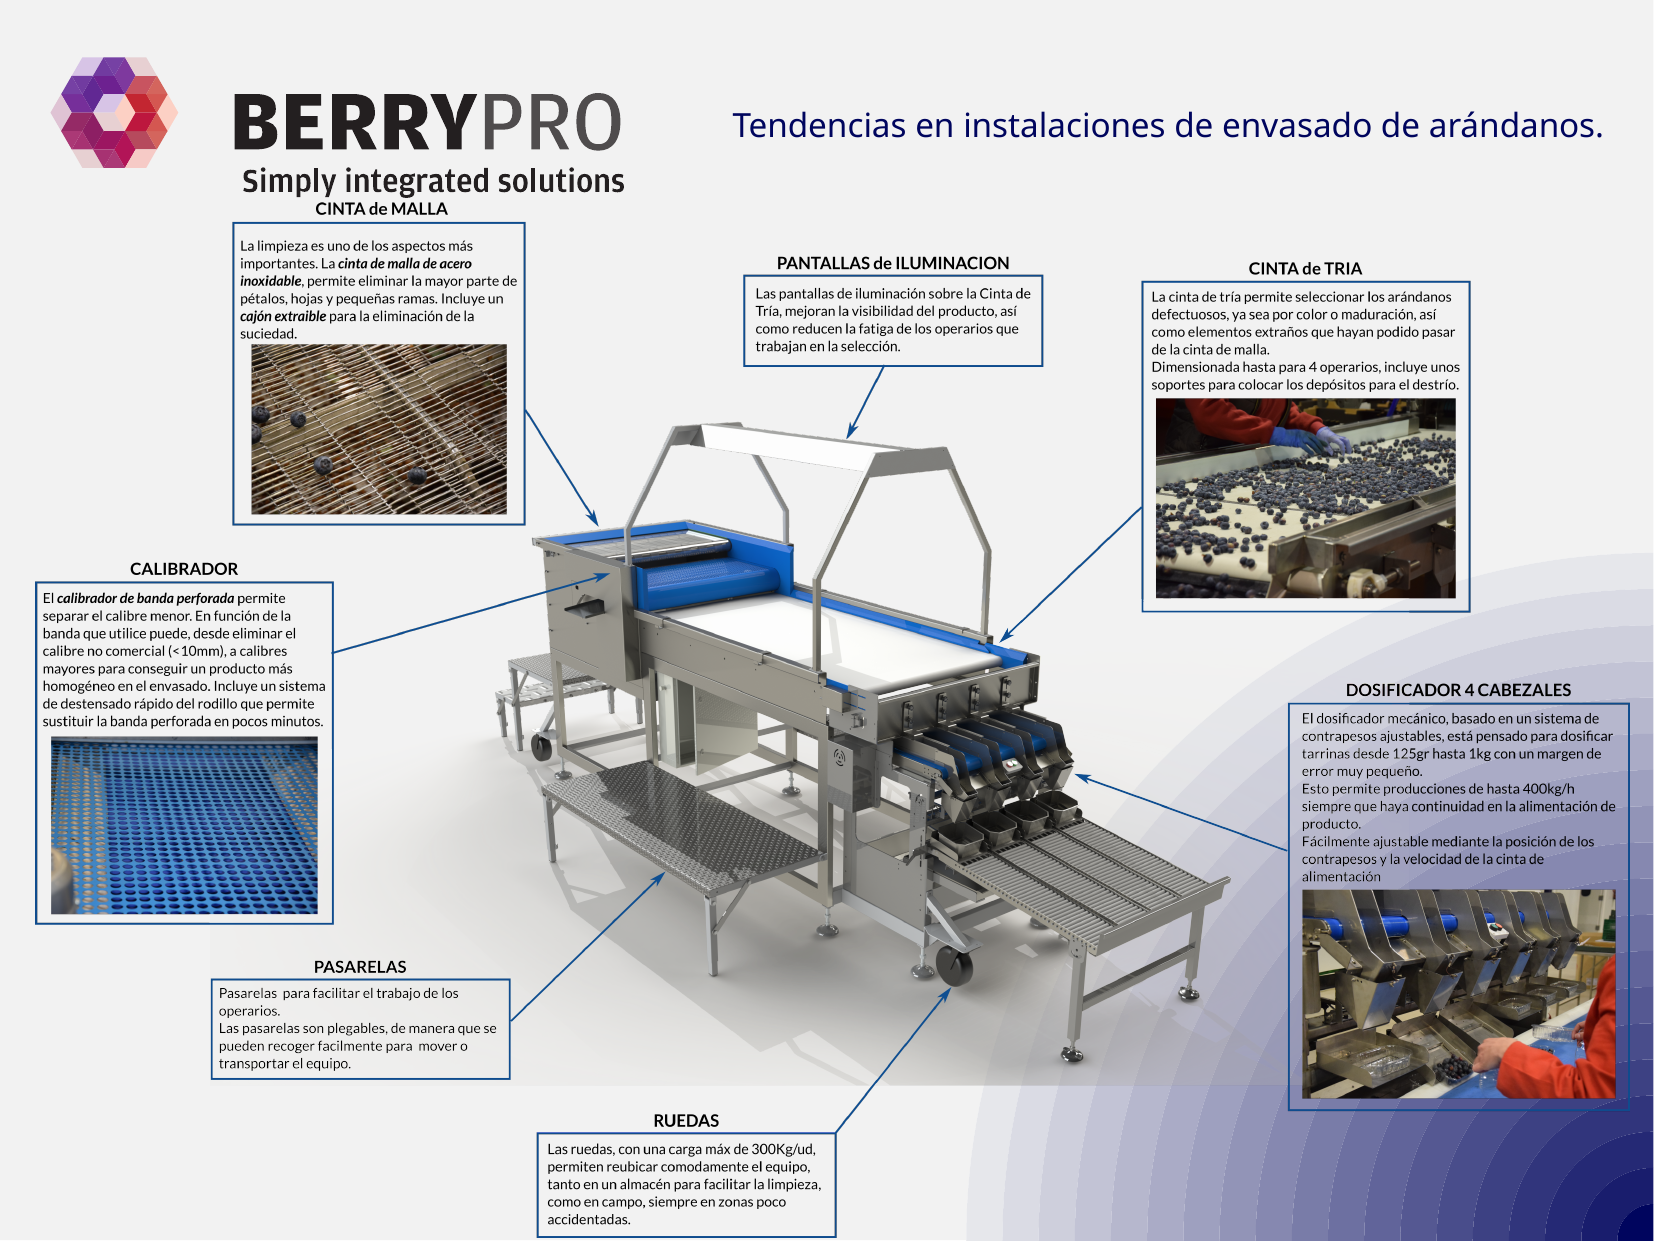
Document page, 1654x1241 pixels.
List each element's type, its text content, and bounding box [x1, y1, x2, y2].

text_box Tendencias en instalaciones de envasado de arándanos. [578, 94, 1654, 166]
picture [35, 0, 1630, 1238]
